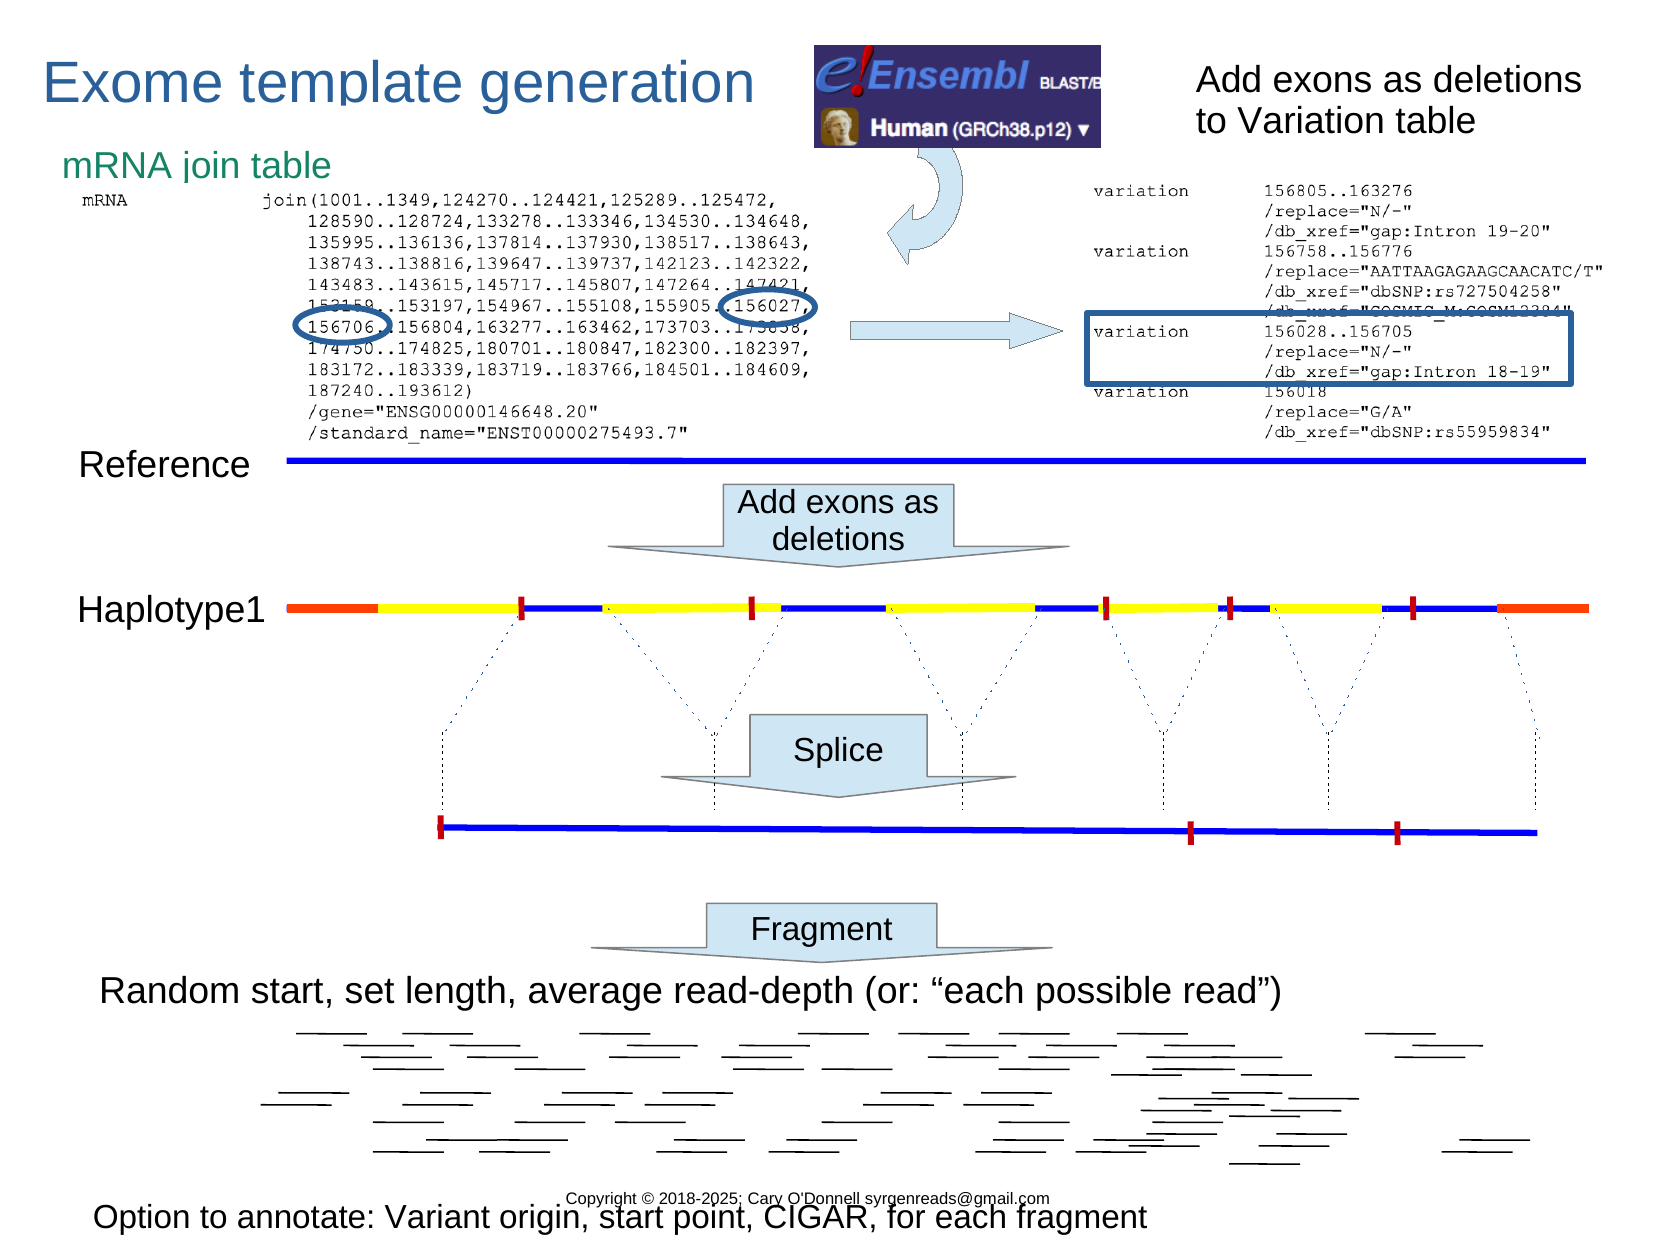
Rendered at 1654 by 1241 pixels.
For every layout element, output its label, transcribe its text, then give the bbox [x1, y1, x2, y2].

picture [1086, 176, 1610, 455]
picture [814, 45, 1101, 148]
picture [75, 183, 827, 454]
text_box Random start, set length, average read-depth (or: “each possible read”) [84, 963, 750, 1020]
text_box [850, 312, 1063, 349]
text_box Reference [63, 436, 277, 494]
text_box Exome template generation [0, 35, 833, 130]
text_box [887, 148, 963, 265]
text_box Splice [661, 714, 1016, 798]
text_box Add exons as deletions to Variation table [1180, 41, 1619, 160]
text_box Haplotype1 [62, 581, 275, 638]
text_box Option to annotate: Variant origin, start point, CIGAR, for each fragment [91, 1186, 1654, 1241]
text_box Fragment [591, 903, 1053, 963]
text_box Add exons as deletions [608, 484, 1070, 567]
picture [1090, 316, 1568, 381]
text_box mRNA join table [47, 106, 438, 225]
